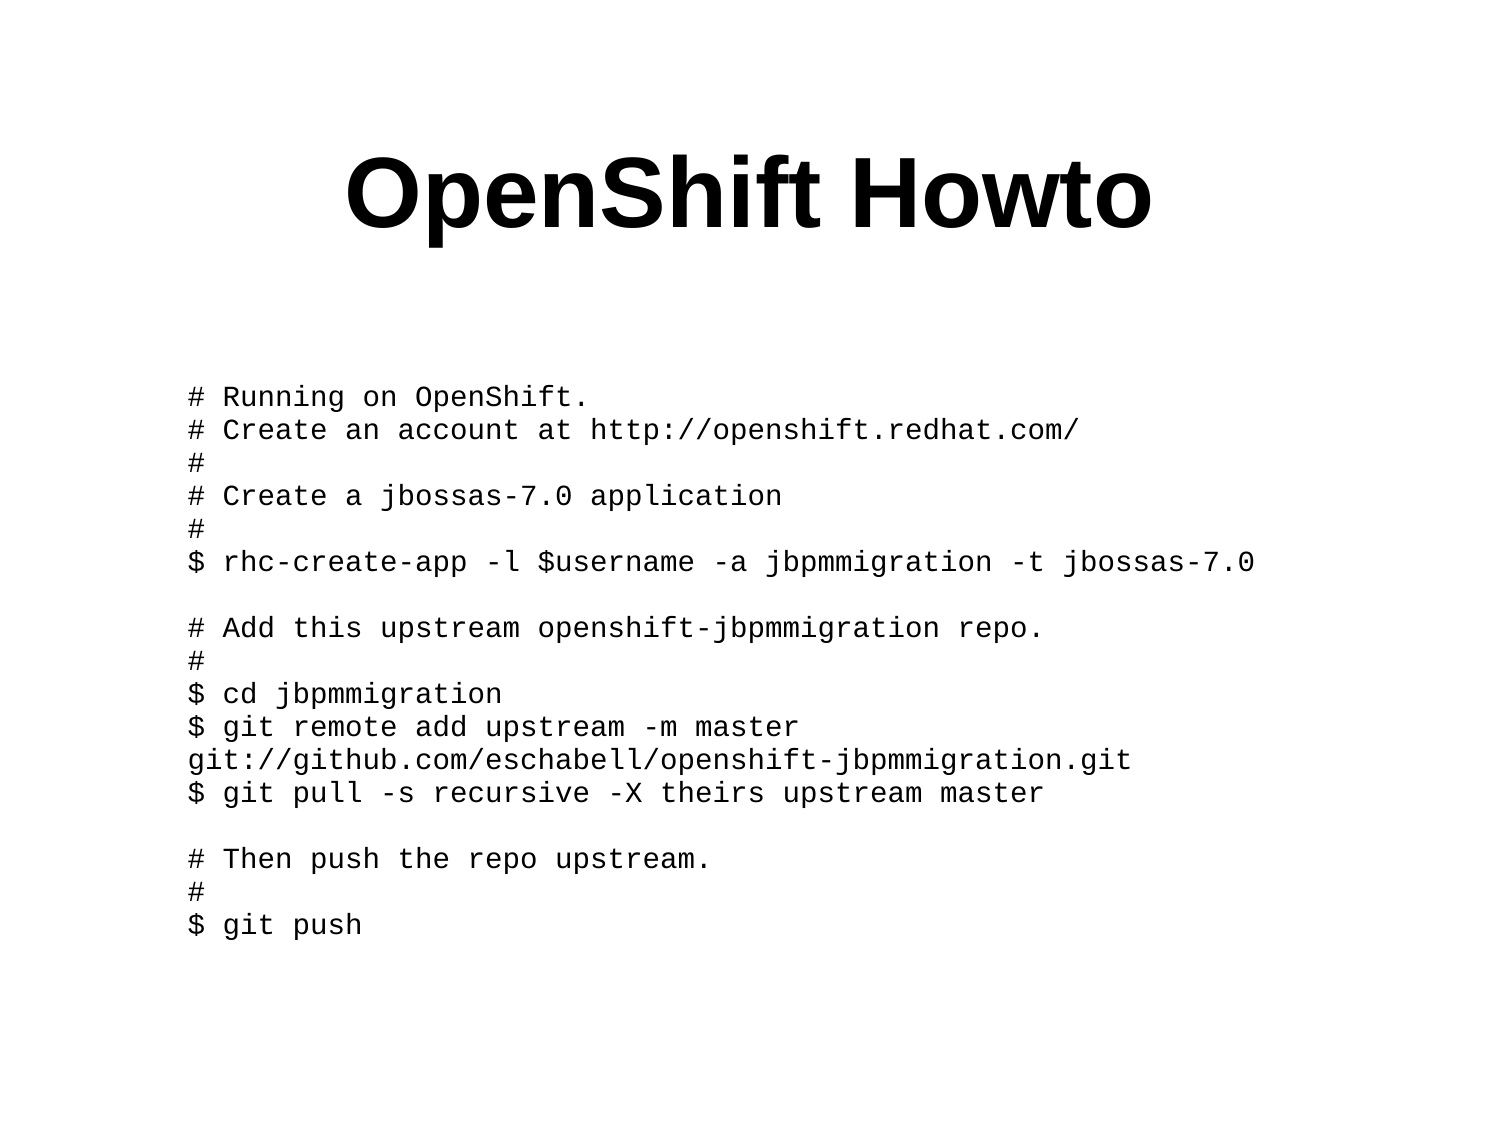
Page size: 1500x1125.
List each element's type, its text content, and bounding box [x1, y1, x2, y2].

title OpenShift Howto [112, 75, 1388, 311]
subtitle # Running on OpenShift. # Create an account at http://openshift.redhat.com/ # # Create a jbossas-7.0 application # $ rhc-create-app -l $username -a jbpmmigration -t jbossas-7.0 # Add this upstream openshift-jbpmmigration repo. # $ cd jbpmmigration $ git remote add upstream -m master git://github.com/eschabell/openshift-jbpmmigration.git $ git pull -s recursive -X theirs upstream master # Then push the repo upstream. # $ git push [112, 332, 1388, 993]
